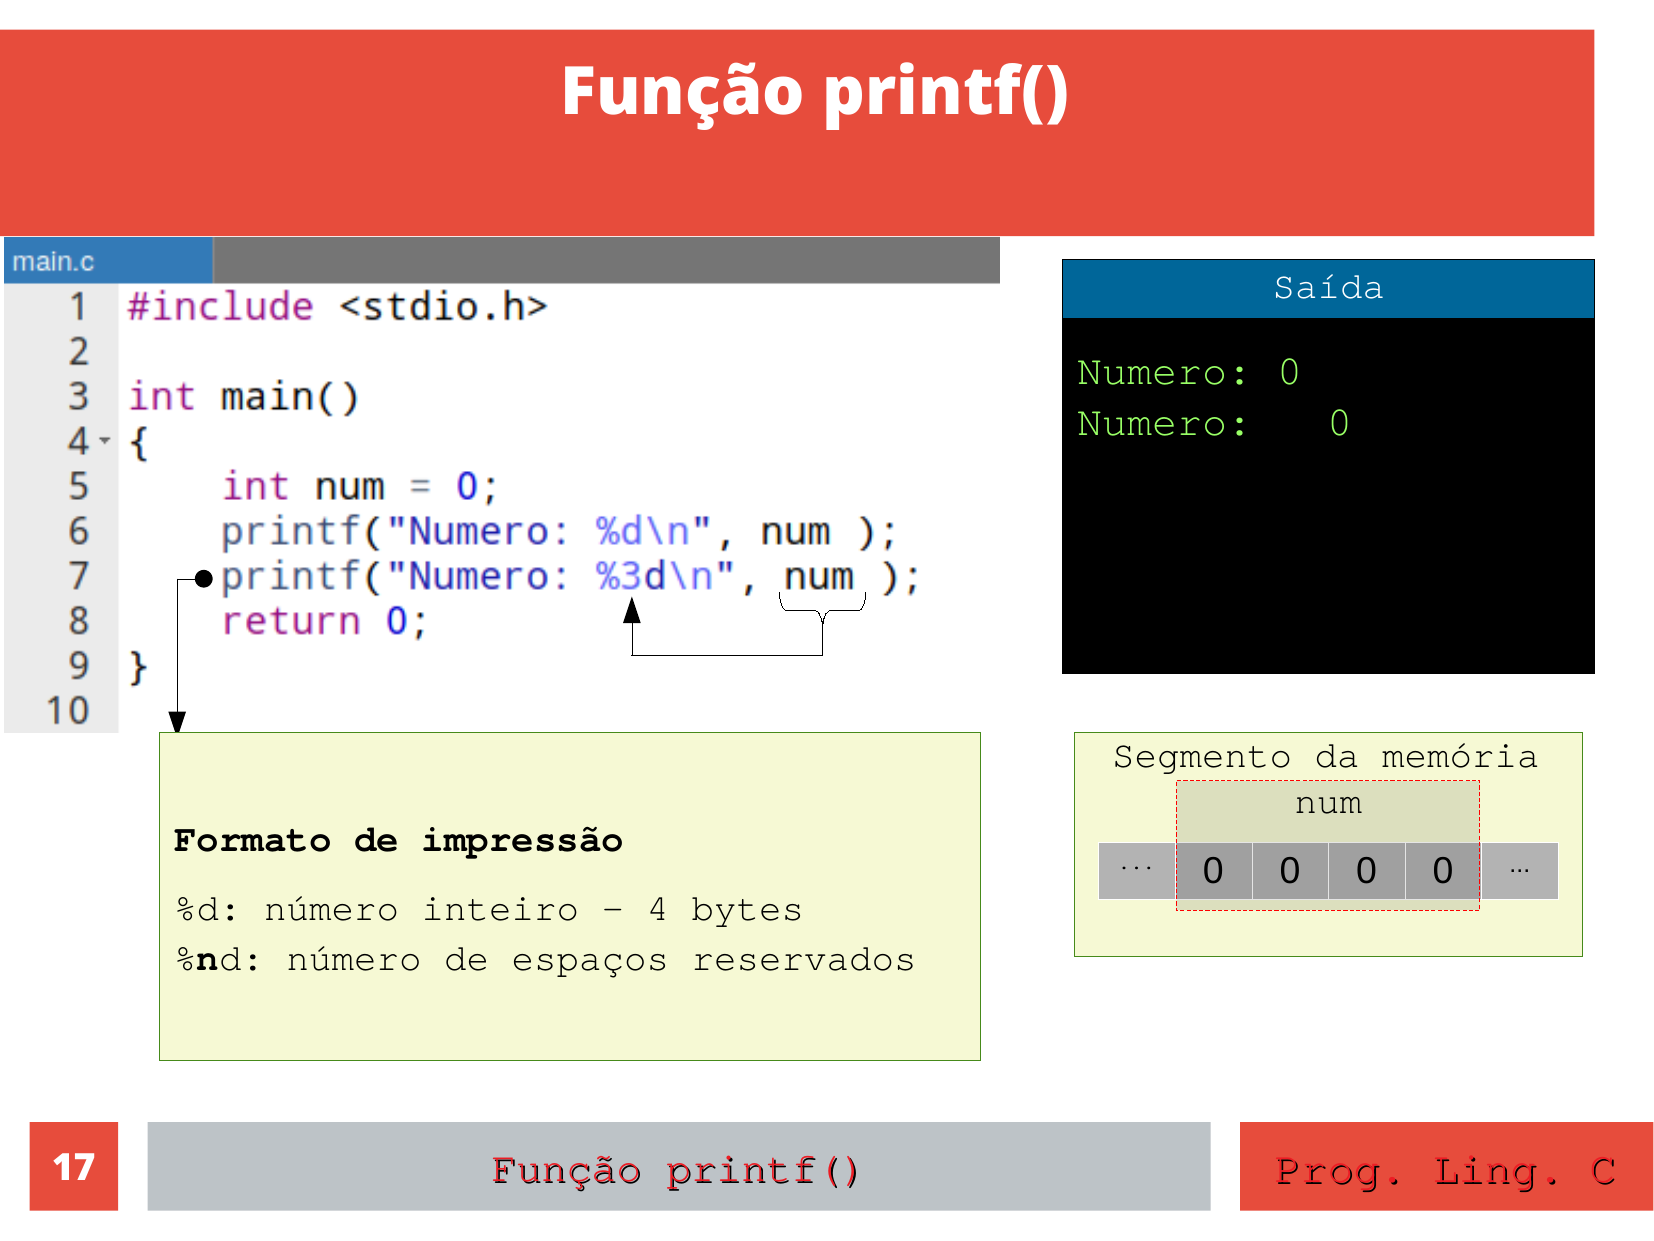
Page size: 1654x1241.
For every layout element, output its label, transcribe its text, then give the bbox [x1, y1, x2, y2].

text_box Numero: 0 Numero: 0 [1062, 318, 1595, 674]
text_box Segmento da memória [1074, 732, 1583, 957]
title Função printf() [283, 42, 1347, 225]
text_box Função printf() [197, 1133, 1162, 1199]
text_box Saída [1062, 259, 1595, 318]
text_box num [1176, 780, 1480, 911]
table_header ... [1099, 843, 1175, 899]
table_header ... [1482, 843, 1558, 899]
text_box Formato de impressão %d: número inteiro – 4 bytes %nd: número de espaços reservados [159, 732, 981, 1061]
text_box Prog. Ling. C [1233, 1133, 1654, 1202]
picture [4, 237, 1000, 733]
